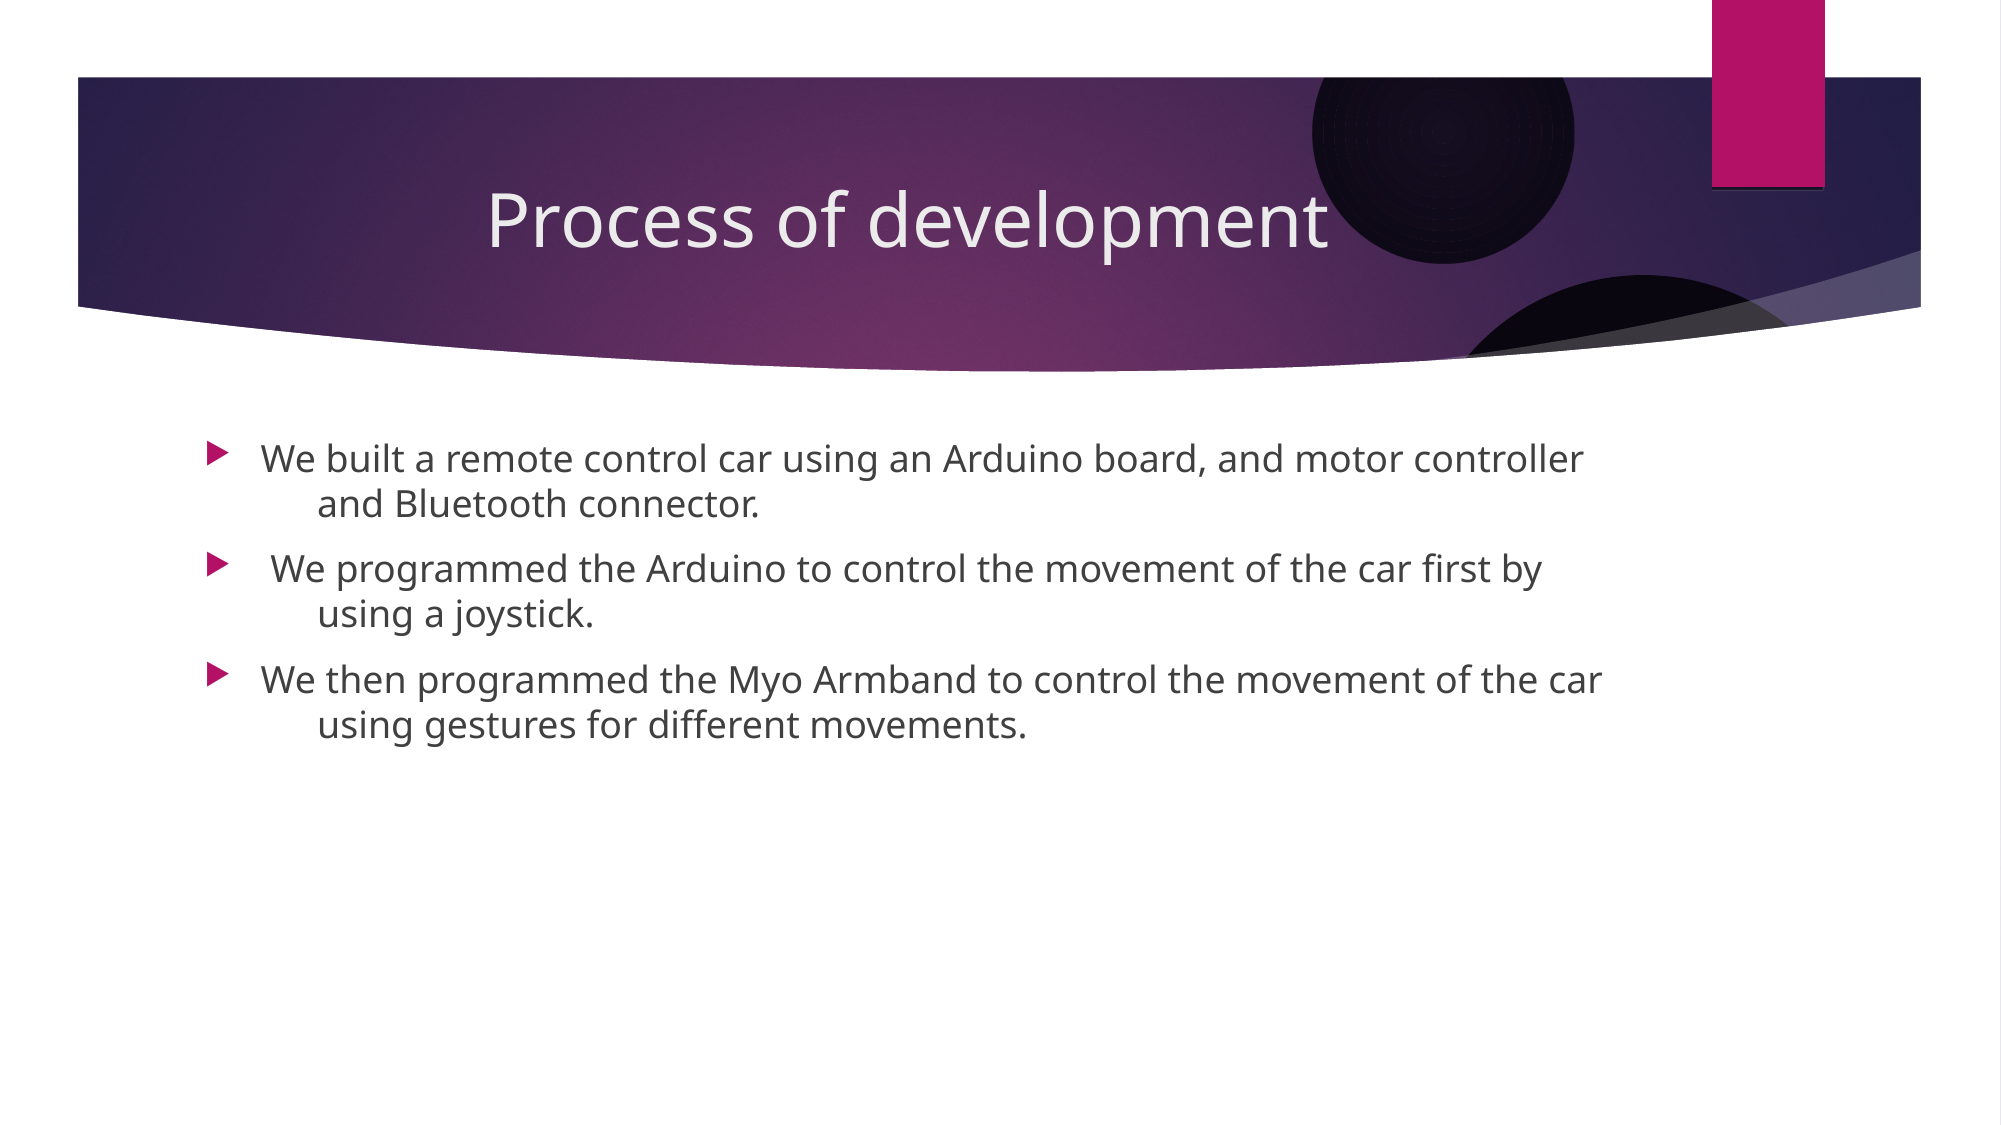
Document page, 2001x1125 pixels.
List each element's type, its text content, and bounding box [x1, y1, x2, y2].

title Process of development [189, 159, 1627, 276]
list We built a remote control car using an Arduino board, and motor controller and Bluetooth connector. We programmed the Arduino to control the movement of the car first by using a joystick. We then programmed the Myo Armband to control the movement of the car using gestures for different movements. [189, 427, 1638, 988]
